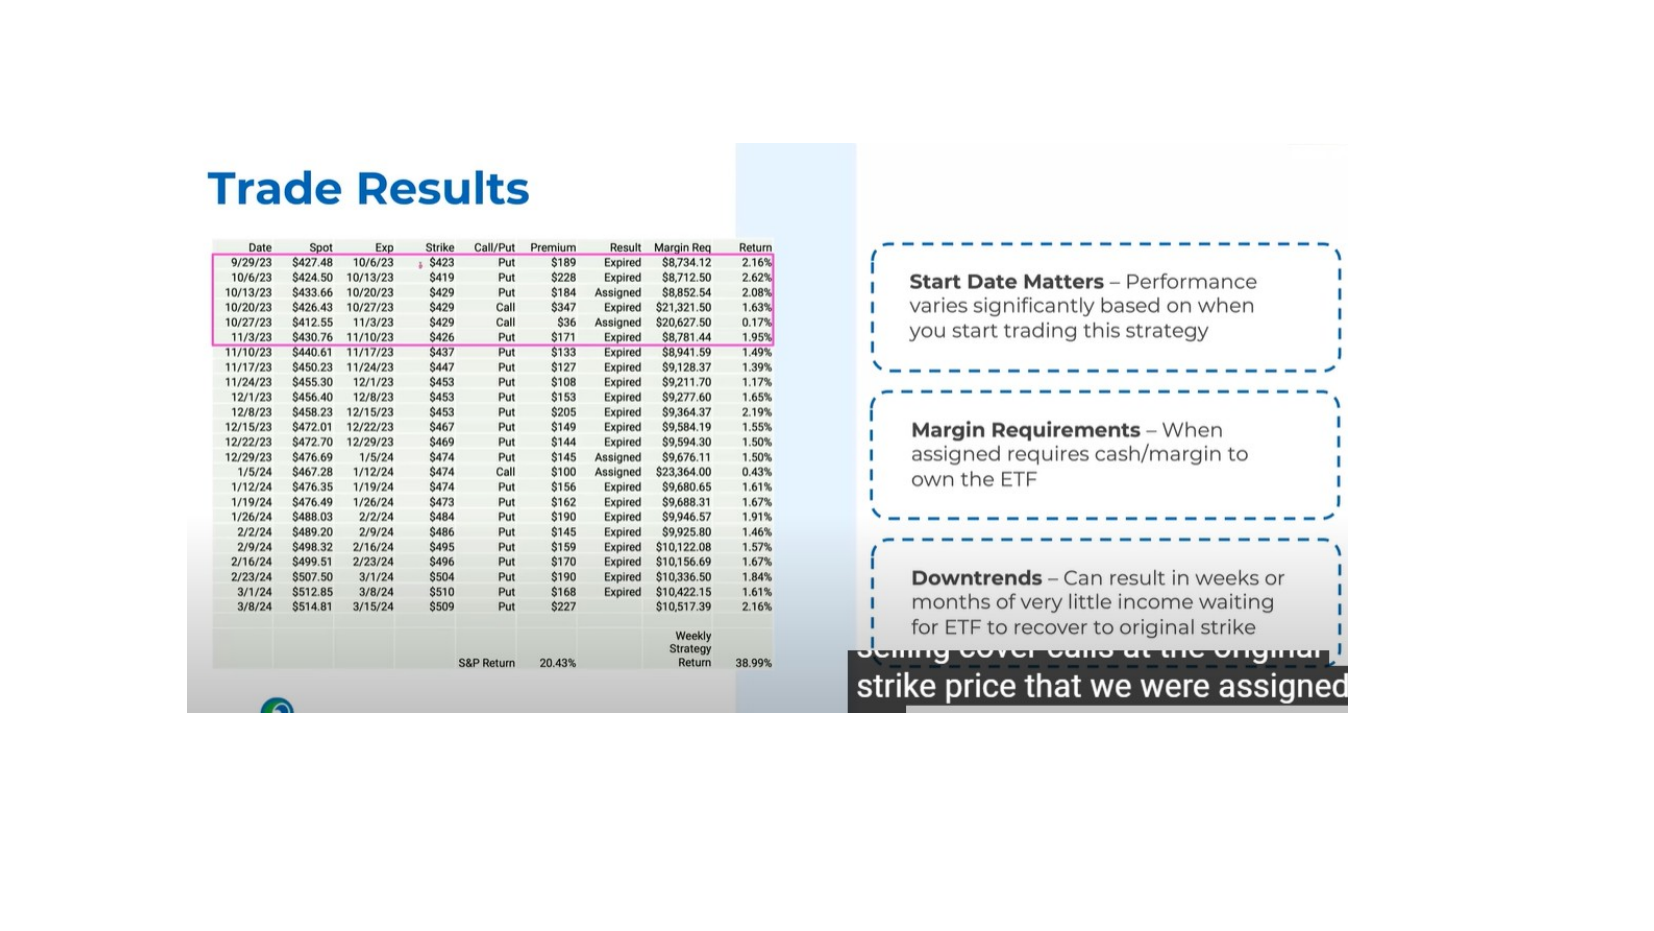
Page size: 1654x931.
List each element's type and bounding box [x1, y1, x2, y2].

picture [187, 143, 1348, 713]
